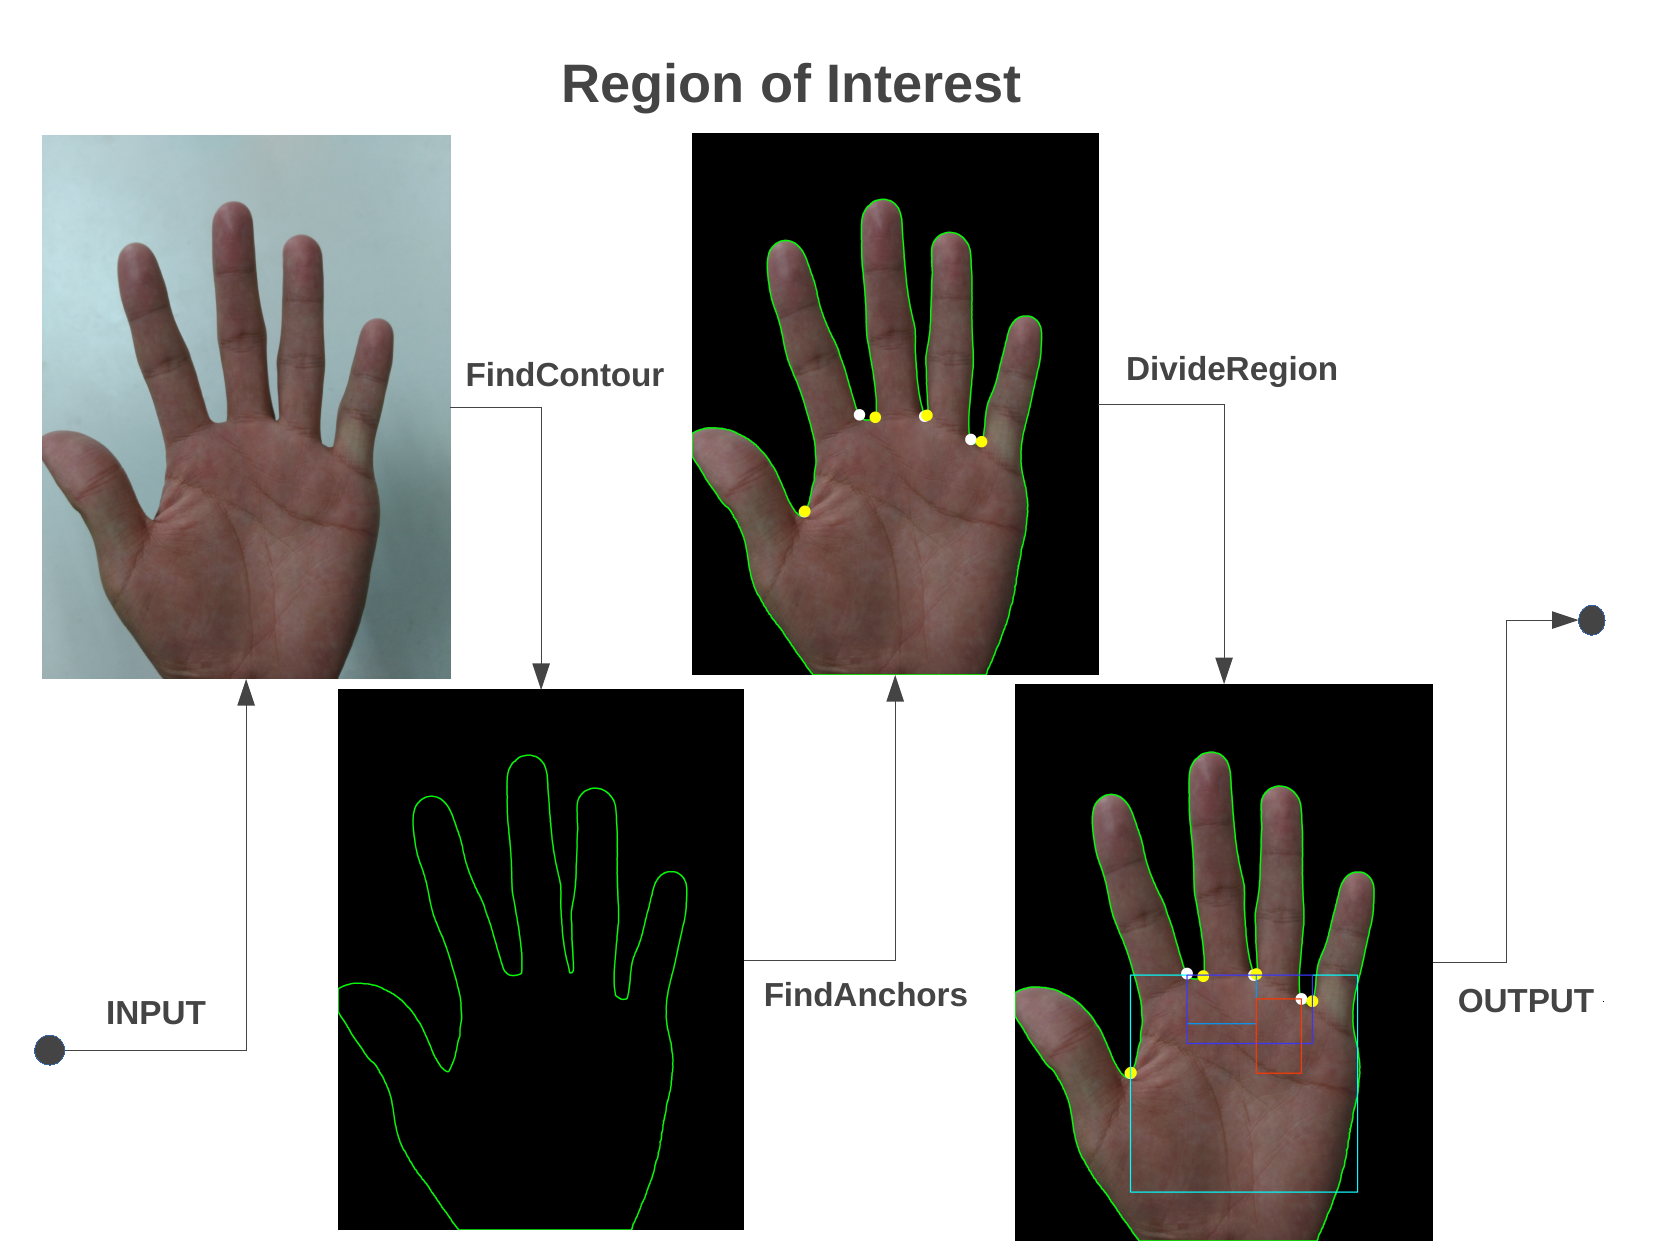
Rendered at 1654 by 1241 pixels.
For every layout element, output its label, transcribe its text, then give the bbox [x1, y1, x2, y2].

text_box FindContour [453, 345, 677, 406]
text_box INPUT [78, 982, 234, 1043]
text_box FindAnchors [754, 965, 978, 1026]
text_box DivideRegion [1120, 339, 1344, 400]
text_box Region of Interest [351, 54, 1233, 115]
picture [1015, 684, 1433, 1241]
text_box [1578, 605, 1606, 636]
picture [692, 133, 1099, 676]
text_box [34, 1035, 65, 1066]
picture [338, 689, 744, 1230]
picture [42, 135, 451, 680]
text_box OUTPUT [1448, 970, 1604, 1032]
